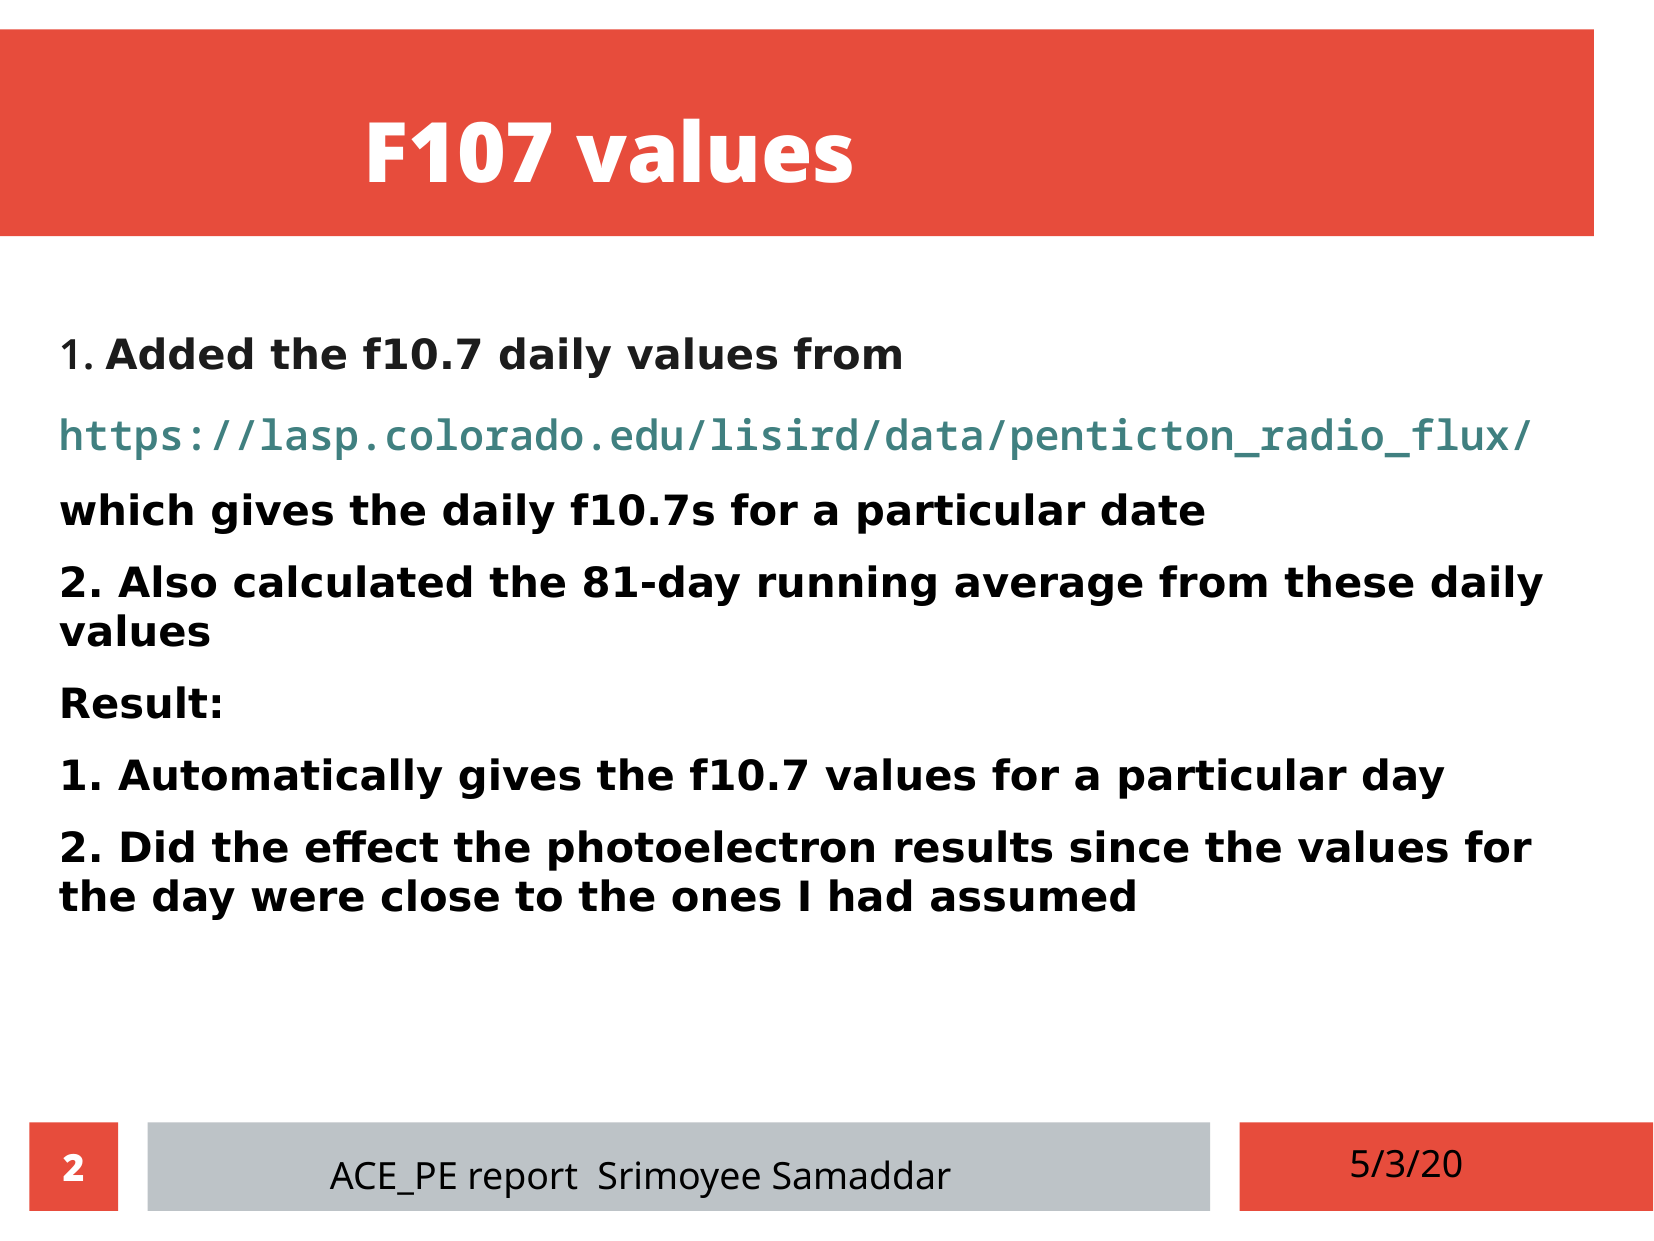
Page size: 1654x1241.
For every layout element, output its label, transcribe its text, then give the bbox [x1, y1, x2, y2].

list 1. Added the f10.7 daily values from https://lasp.colorado.edu/lisird/data/penticton_radio_flux/ which gives the daily f10.7s for a particular date 2. Also calculated the 81-day running average from these daily values Result: 1. Automatically gives the f10.7 values for a particular day 2. Did the effect the photoelectron results since the values for the day were close to the ones I had assumed [58, 324, 1565, 1093]
text_box 5/3/20 [1334, 1130, 1518, 1201]
text_box ACE_PE report Srimoyee Samaddar [164, 1141, 1185, 1201]
title F107 values [58, 59, 1594, 207]
